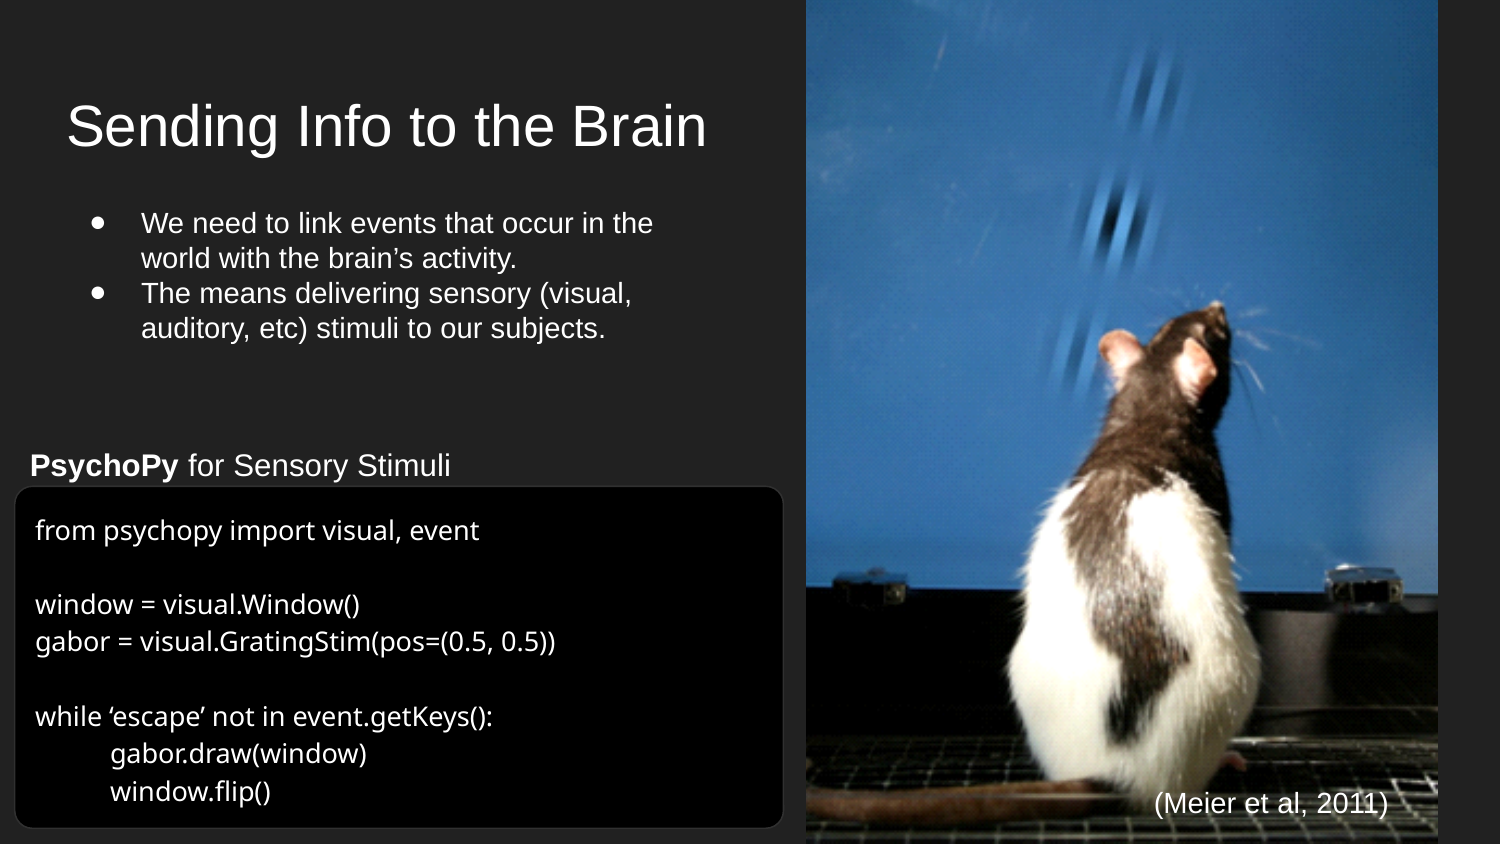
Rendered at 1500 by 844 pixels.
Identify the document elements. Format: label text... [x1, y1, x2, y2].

text_box from psychopy import visual, event window = visual.Window() gabor = visual.GratingStim(pos=(0.5, 0.5)) while ‘escape’ not in event.getKeys(): gabor.draw(window) window.flip() [14, 486, 784, 829]
list PsychoPy for Sensory Stimuli [14, 425, 762, 473]
list We need to link events that occur in the world with the brain’s activity. The means delivering sensory (visual, auditory, etc) stimuli to our subjects. [51, 189, 708, 412]
picture [806, 0, 1438, 844]
title Sending Info to the Brain [51, 72, 773, 167]
text_box (Meier et al, 2011) [1138, 769, 1417, 828]
